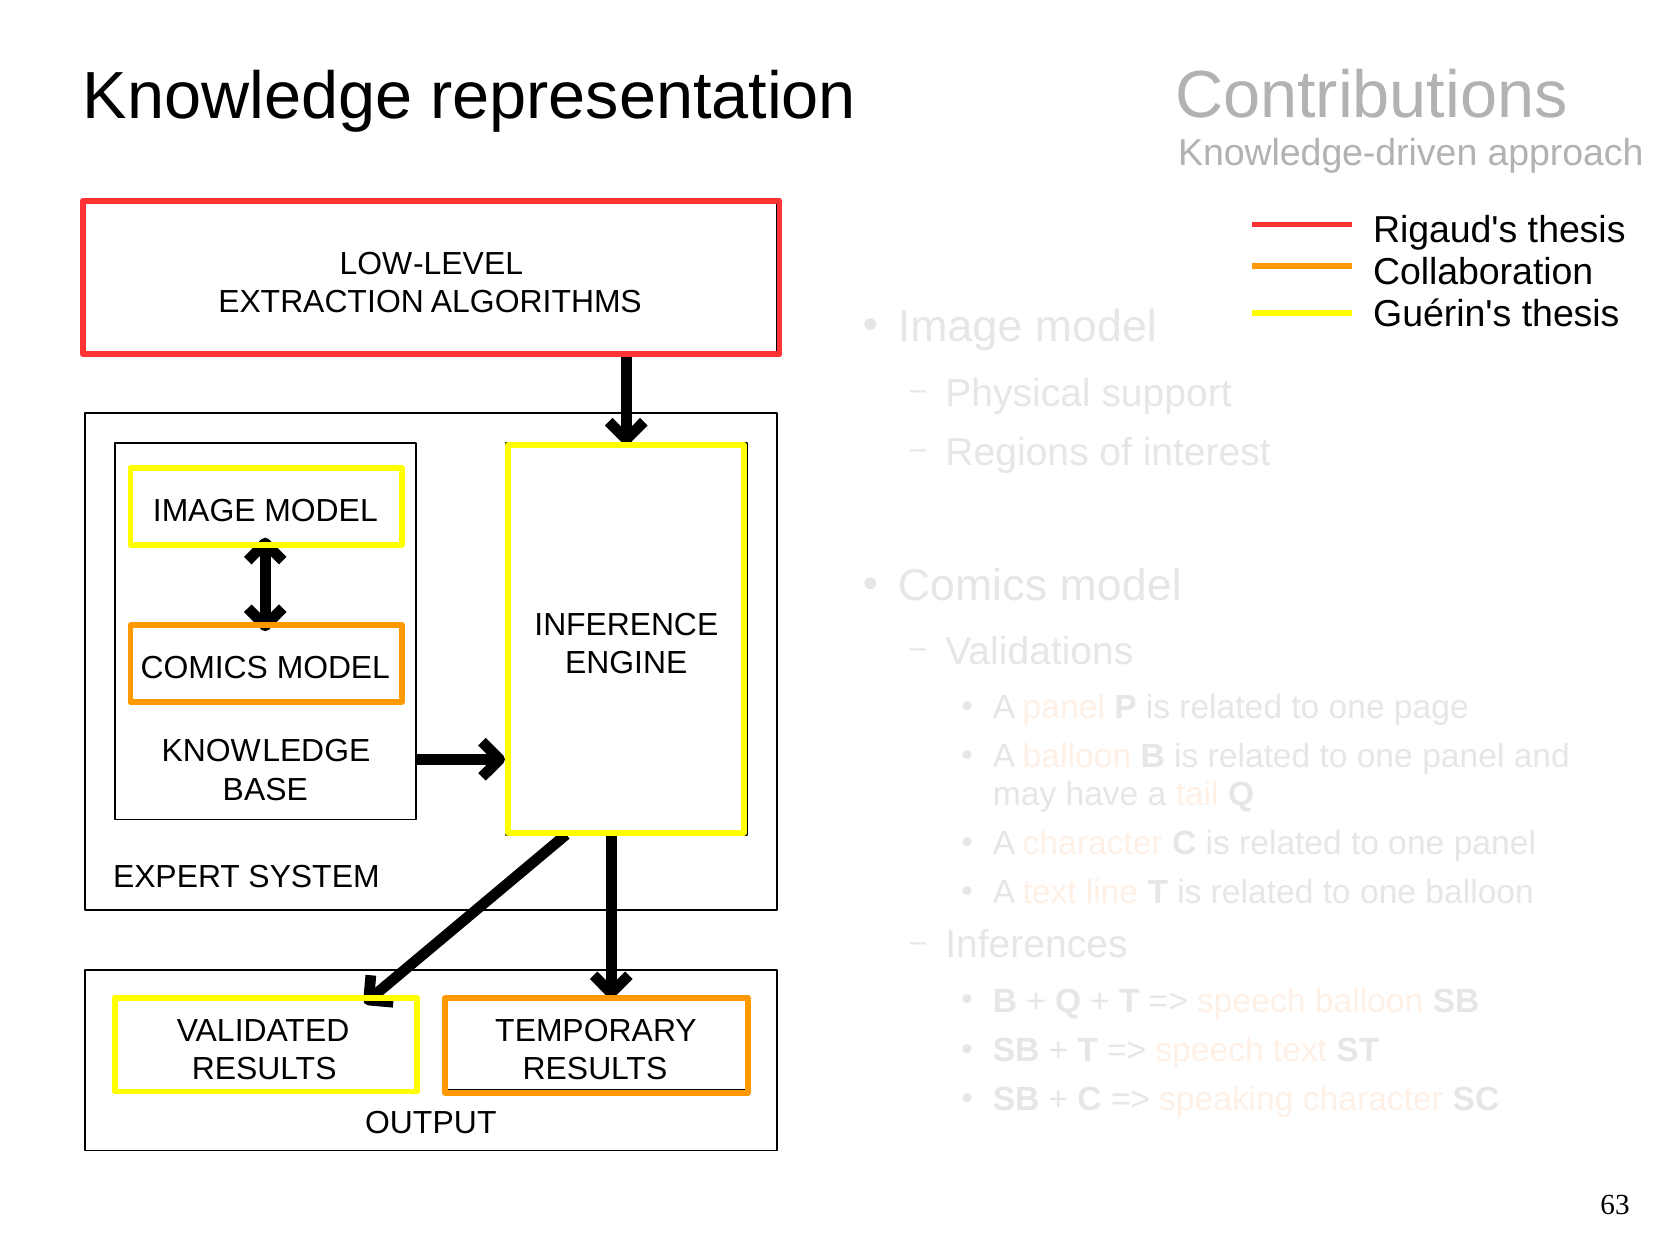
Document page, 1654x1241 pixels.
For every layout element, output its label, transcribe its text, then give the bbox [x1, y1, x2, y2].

chart [86, 204, 777, 351]
title Knowledge representation [82, 55, 1571, 136]
text_box Rigaud's thesis Collaboration Guérin's thesis [1358, 200, 1654, 342]
text_box [975, 290, 1577, 1128]
chart [82, 200, 975, 1178]
